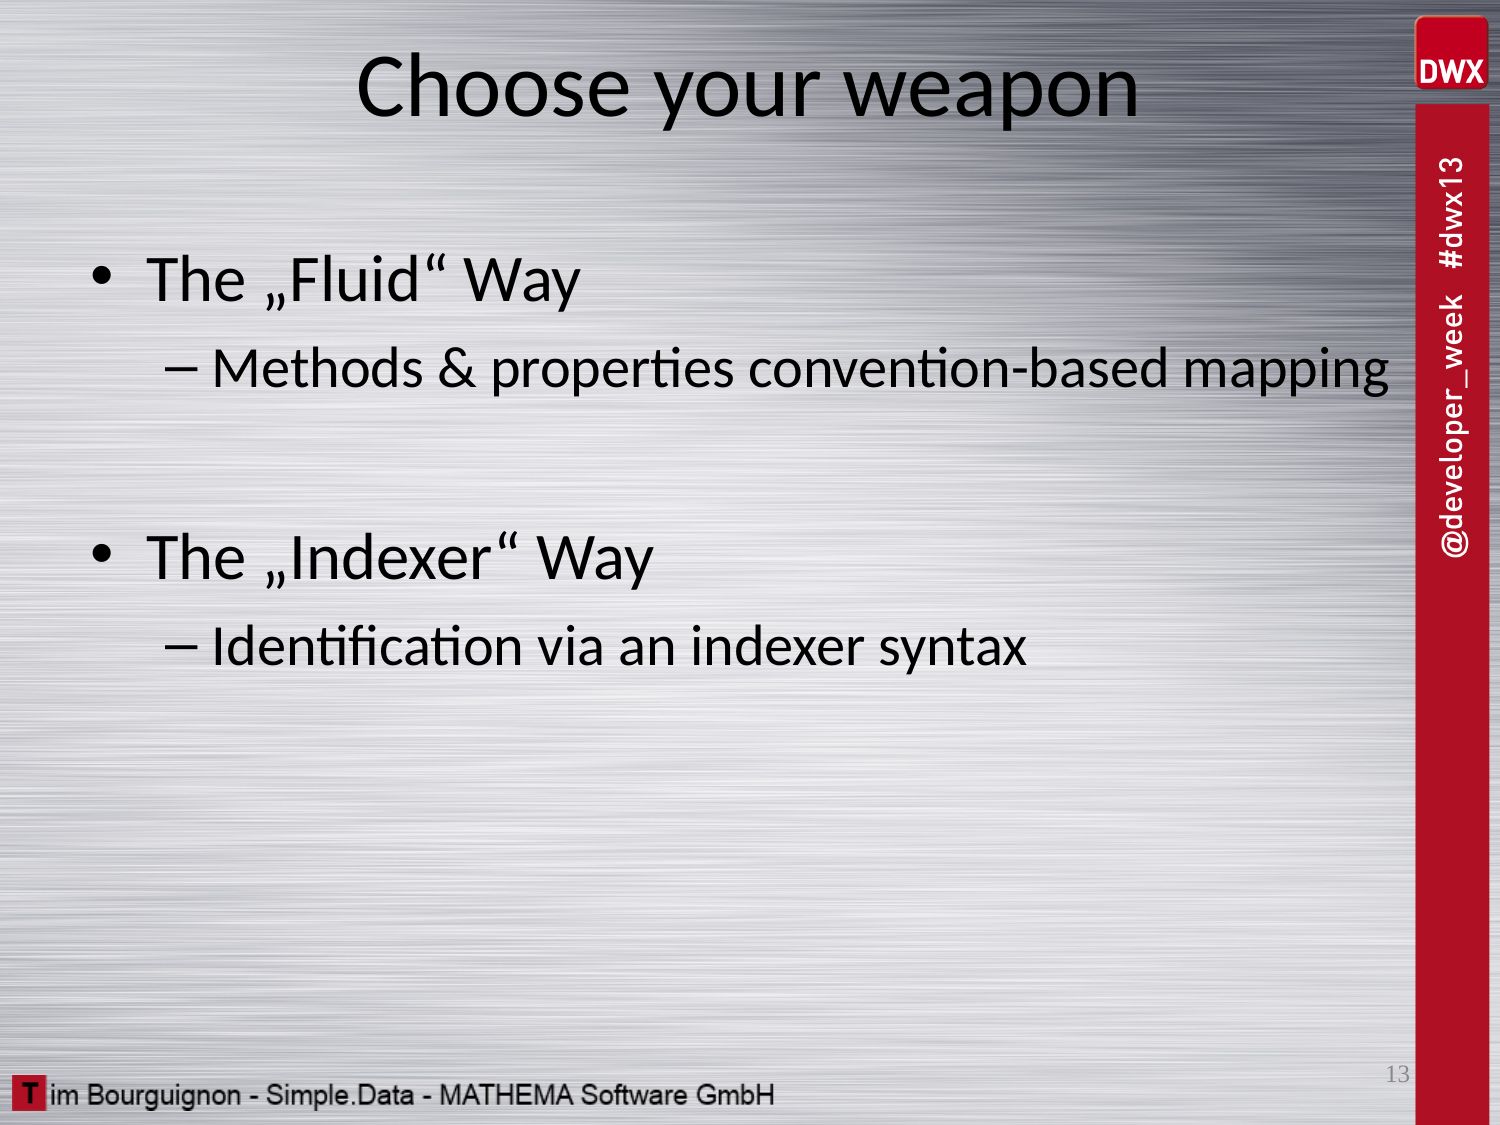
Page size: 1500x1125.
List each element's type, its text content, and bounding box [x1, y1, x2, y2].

list The „Fluid“ Way Methods & properties convention-based mapping The „Indexer“ Way Identification via an indexer syntax [75, 227, 1426, 970]
picture [0, 0, 1500, 1125]
title Choose your weapon [75, 0, 1426, 174]
